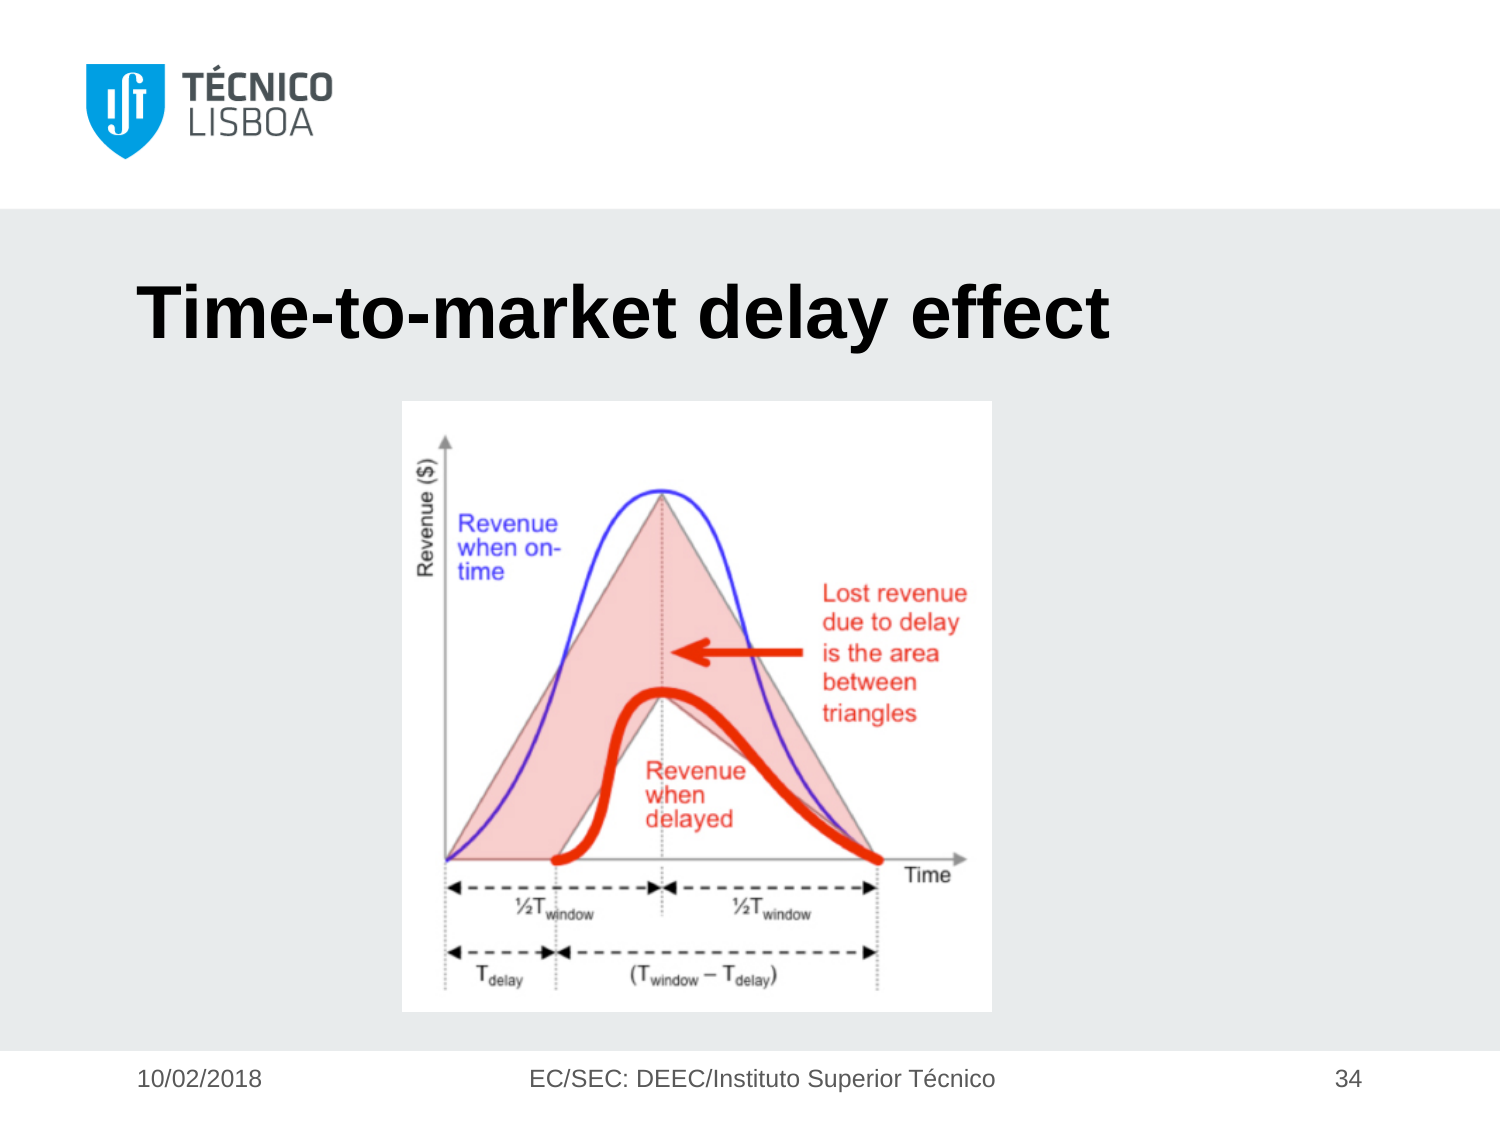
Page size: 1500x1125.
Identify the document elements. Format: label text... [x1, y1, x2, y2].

slide_number <number> [1077, 1052, 1378, 1103]
slide_number 10/02/2018 [121, 1052, 425, 1103]
footer EC/SEC: DEEC/Instituto Superior Técnico [512, 1052, 1021, 1103]
title Time-to-market delay effect [121, 237, 1378, 381]
picture [0, 0, 1500, 1125]
